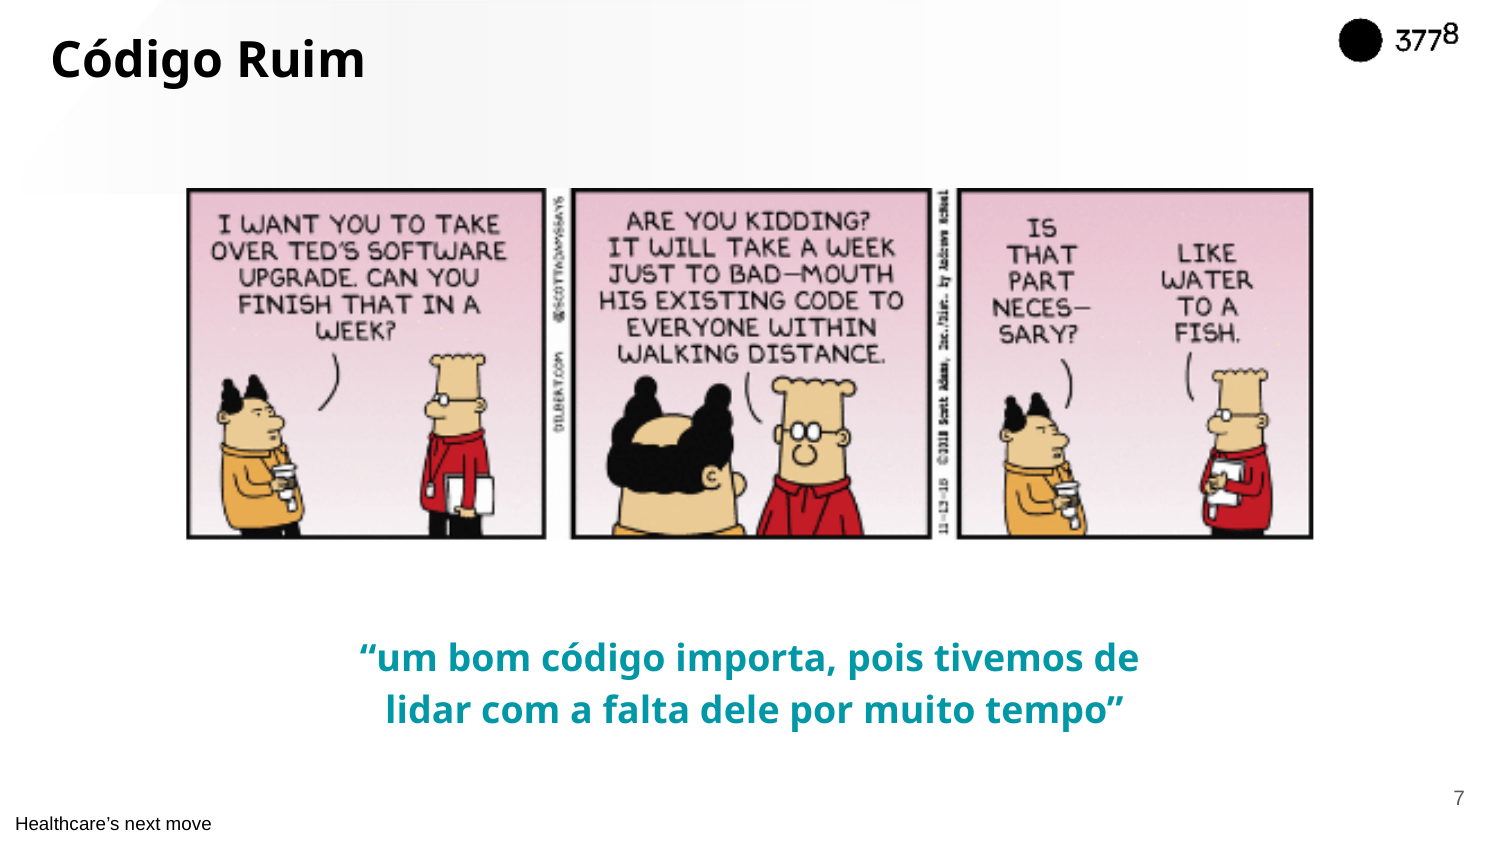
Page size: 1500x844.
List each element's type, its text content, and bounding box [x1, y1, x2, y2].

slide_number <number> [1389, 764, 1480, 830]
picture [0, 0, 1500, 545]
list “um bom código importa, pois tivemos de lidar com a falta dele por muito tempo” [51, 612, 1449, 750]
title Código Ruim [35, 12, 1308, 107]
